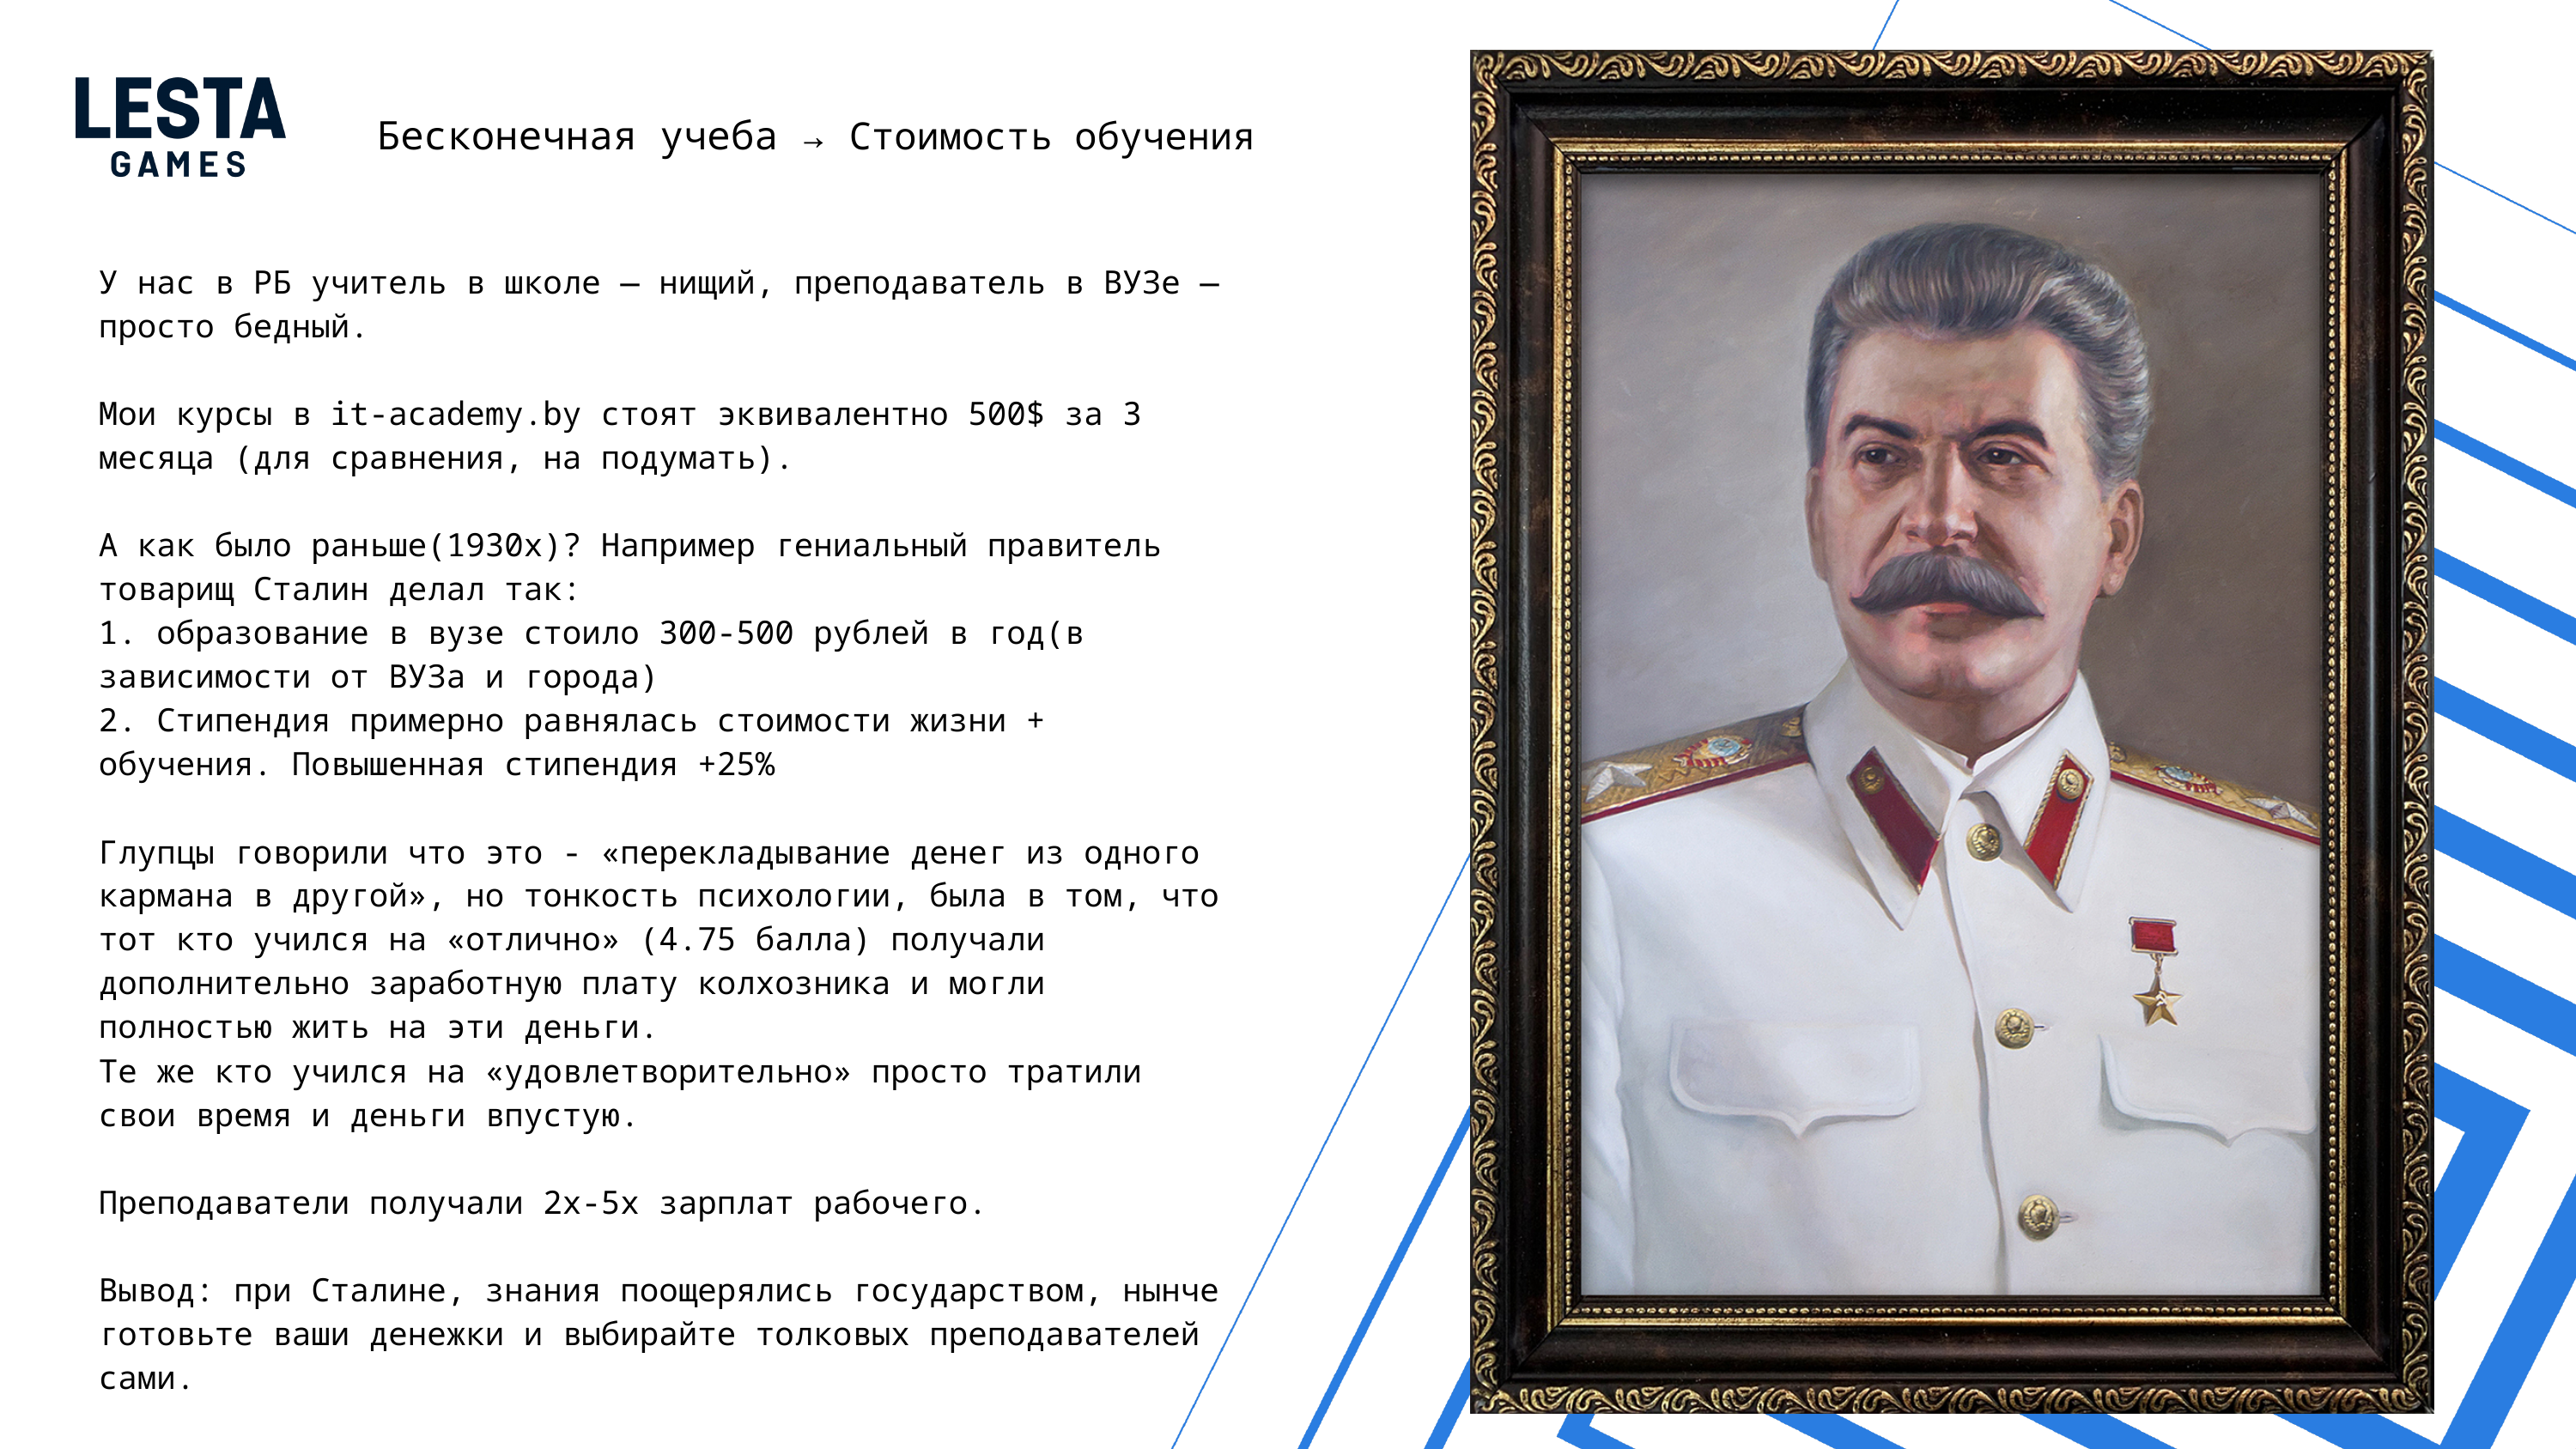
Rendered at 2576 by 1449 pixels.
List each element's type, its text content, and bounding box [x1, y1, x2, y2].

text_box Бесконечная учеба → Стоимость обучения [364, 101, 1268, 167]
picture [1100, 0, 2576, 1449]
text_box У нас в РБ учитель в школе — нищий, преподаватель в ВУЗе — просто бедный. Мои курсы в it-academy.by стоят эквивалентно 500$ за 3 месяца (для сравнения, на подумать). А как было раньше(1930х)? Например гениальный правитель товарищ Сталин делал так: 1. образование в вузе стоило 300-500 рублей в год(в зависимости от ВУЗа и города) 2. Стипендия примерно равнялась стоимости жизни + обучения. Повышенная стипендия +25% Глупцы говорили что это - «перекладывание денег из одного кармана в другой», но тонкость психологии, была в том, что тот кто учился на «отлично» (4.75 балла) получали дополнительно заработную плату колхозника и могли полностью жить на эти деньги. Те же кто учился на «удовлетворительно» просто тратили свои время и деньги впустую. Преподаватели получали 2х-5х зарплат рабочего. Вывод: при Сталине, знания поощерялись государством, нынче готовьте ваши денежки и выбирайте толковых преподавателей сами. [86, 253, 1242, 1420]
picture [76, 77, 286, 178]
